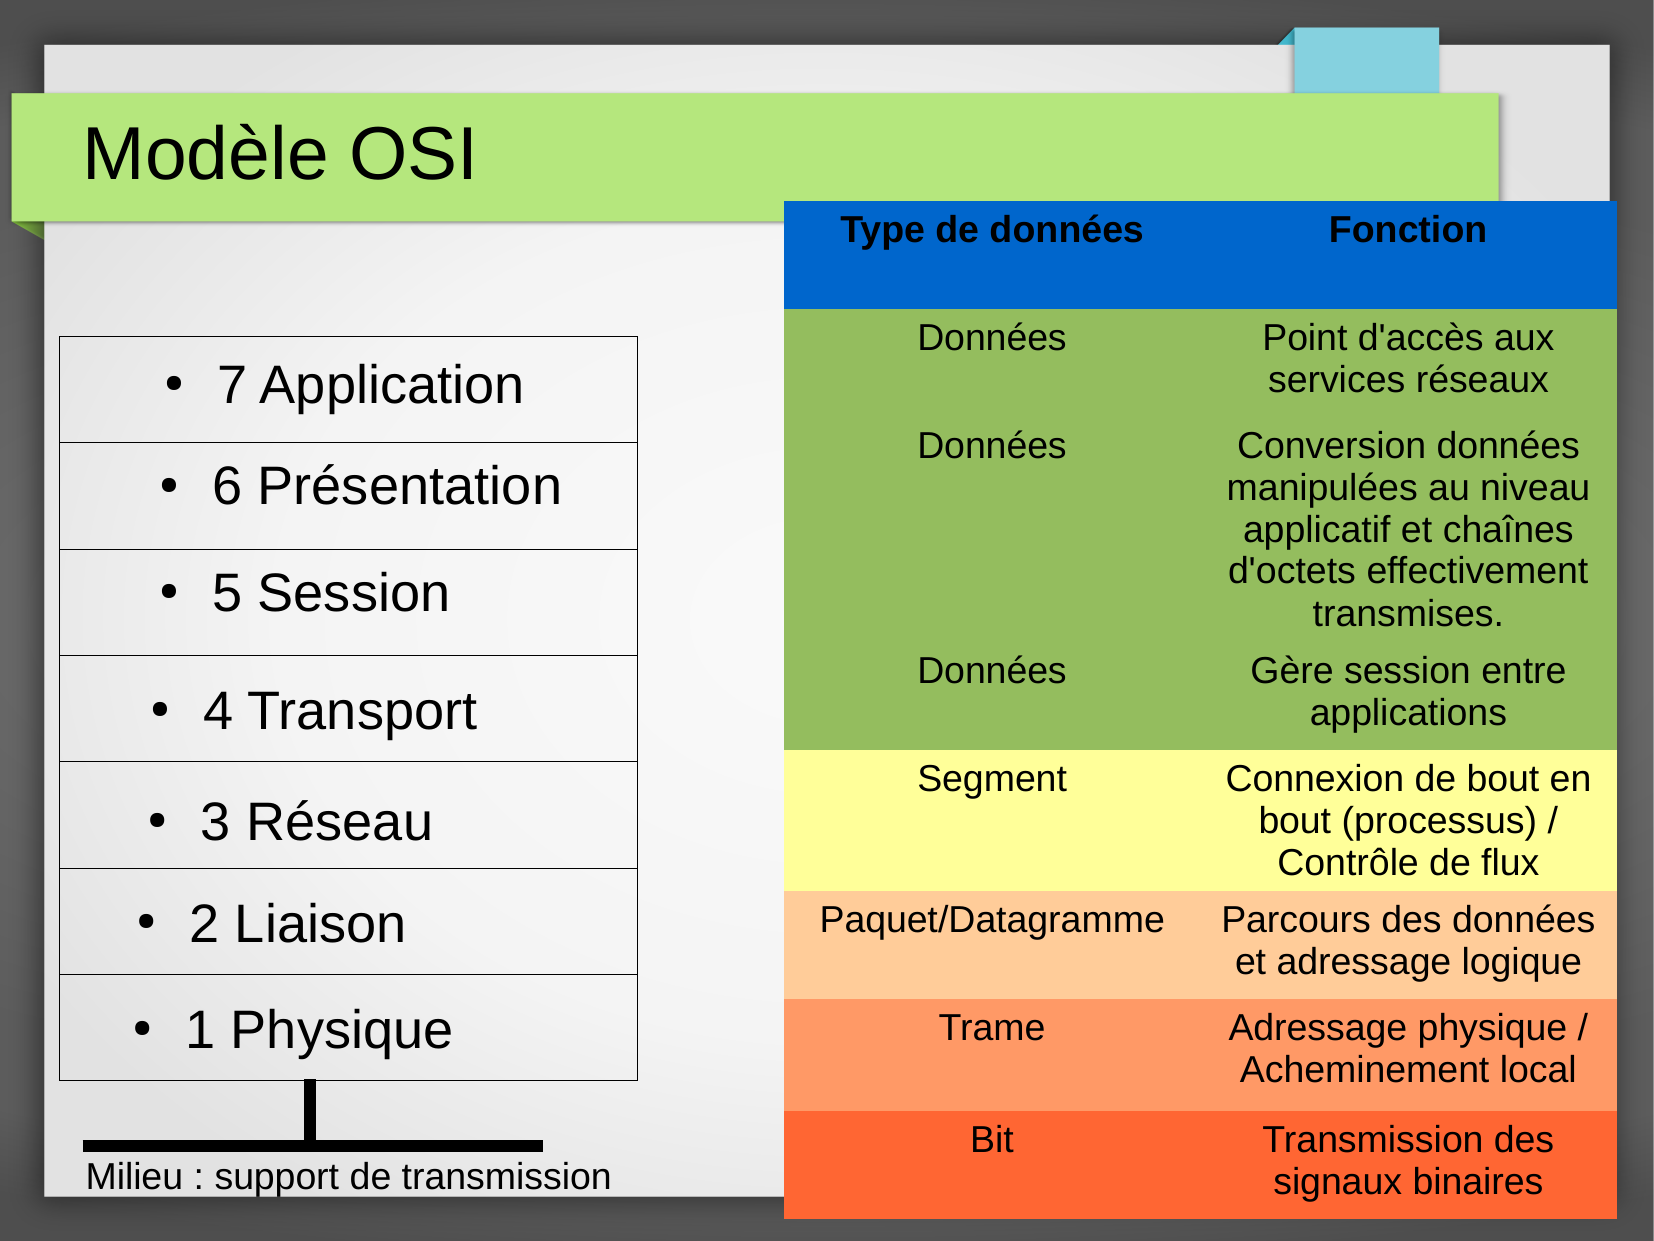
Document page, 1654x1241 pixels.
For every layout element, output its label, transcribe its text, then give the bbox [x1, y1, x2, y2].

table_cell Segment [784, 750, 1200, 891]
table_cell Données [784, 642, 1200, 750]
text_box 7 Application [146, 354, 556, 430]
table_header Fonction [1200, 201, 1617, 309]
text_box 6 Présentation [141, 456, 593, 532]
text_box 1 Physique [114, 999, 485, 1075]
text_box Milieu : support de transmission [70, 1147, 627, 1205]
picture [0, 0, 1654, 1241]
table_cell Bit [784, 1111, 1200, 1219]
table_cell Parcours des données et adressage logique [1200, 891, 1617, 999]
table_cell Transmission des signaux binaires [1200, 1111, 1617, 1219]
table_cell Gère session entre applications [1200, 642, 1617, 750]
table_header Type de données [784, 201, 1200, 309]
text_box 3 Réseau [129, 791, 464, 867]
title Modèle OSI [82, 94, 1264, 213]
table_cell Données [784, 416, 1200, 642]
text_box 2 Liaison [118, 893, 438, 969]
table_cell Adressage physique / Acheminement local [1200, 999, 1617, 1111]
table_cell Données [784, 309, 1200, 416]
table_cell Conversion données manipulées au niveau applicatif et chaînes d'octets effectivement transmises. [1200, 416, 1617, 642]
text_box 4 Transport [132, 680, 508, 756]
table_cell Connexion de bout en bout (processus) / Contrôle de flux [1200, 750, 1617, 891]
text_box 5 Session [141, 562, 482, 638]
table_cell Trame [784, 999, 1200, 1111]
table_cell Paquet/Datagramme [784, 891, 1200, 999]
table_cell Point d'accès aux services réseaux [1200, 309, 1617, 416]
